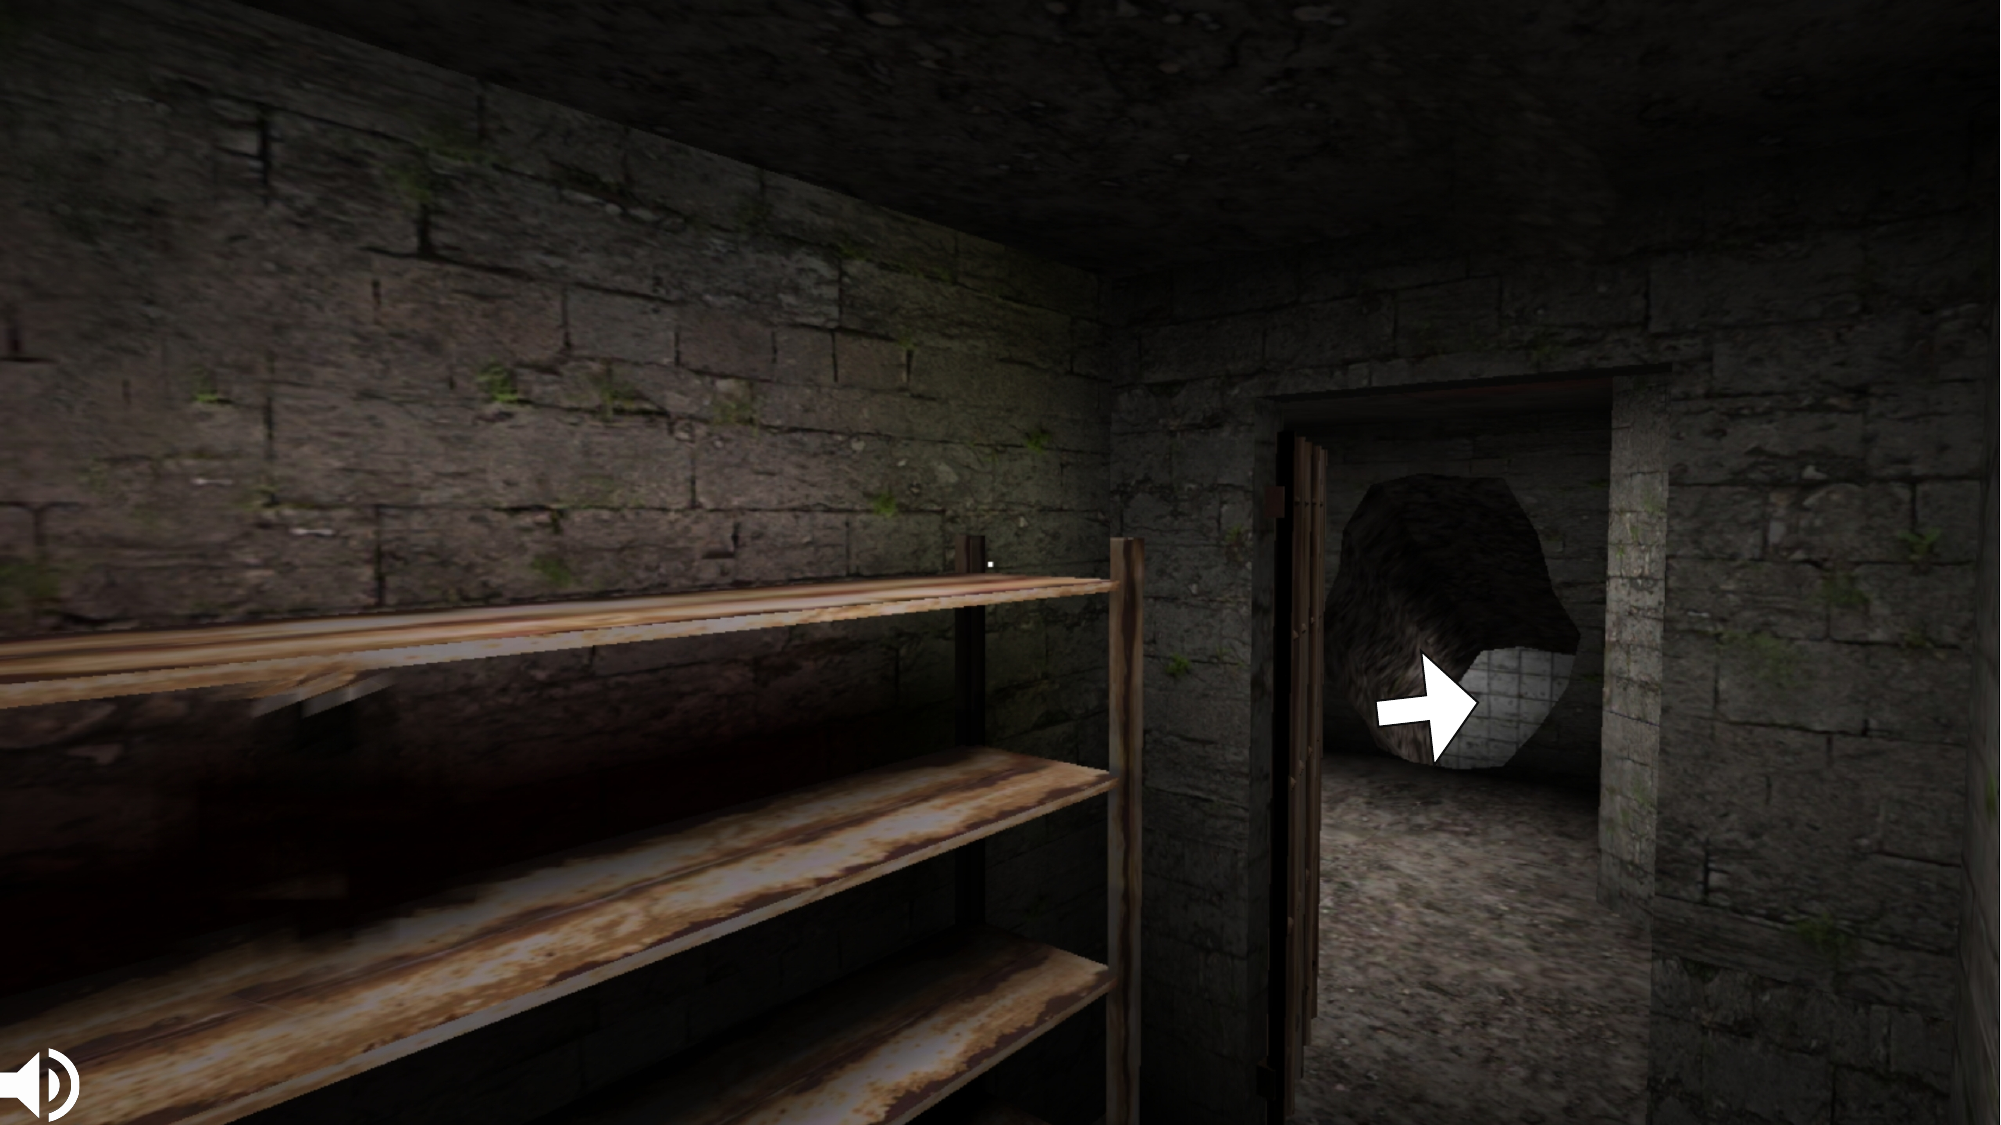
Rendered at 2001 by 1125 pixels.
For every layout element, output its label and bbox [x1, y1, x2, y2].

picture [0, 0, 2000, 1125]
text_box [0, 1047, 80, 1123]
text_box [1375, 650, 1479, 766]
